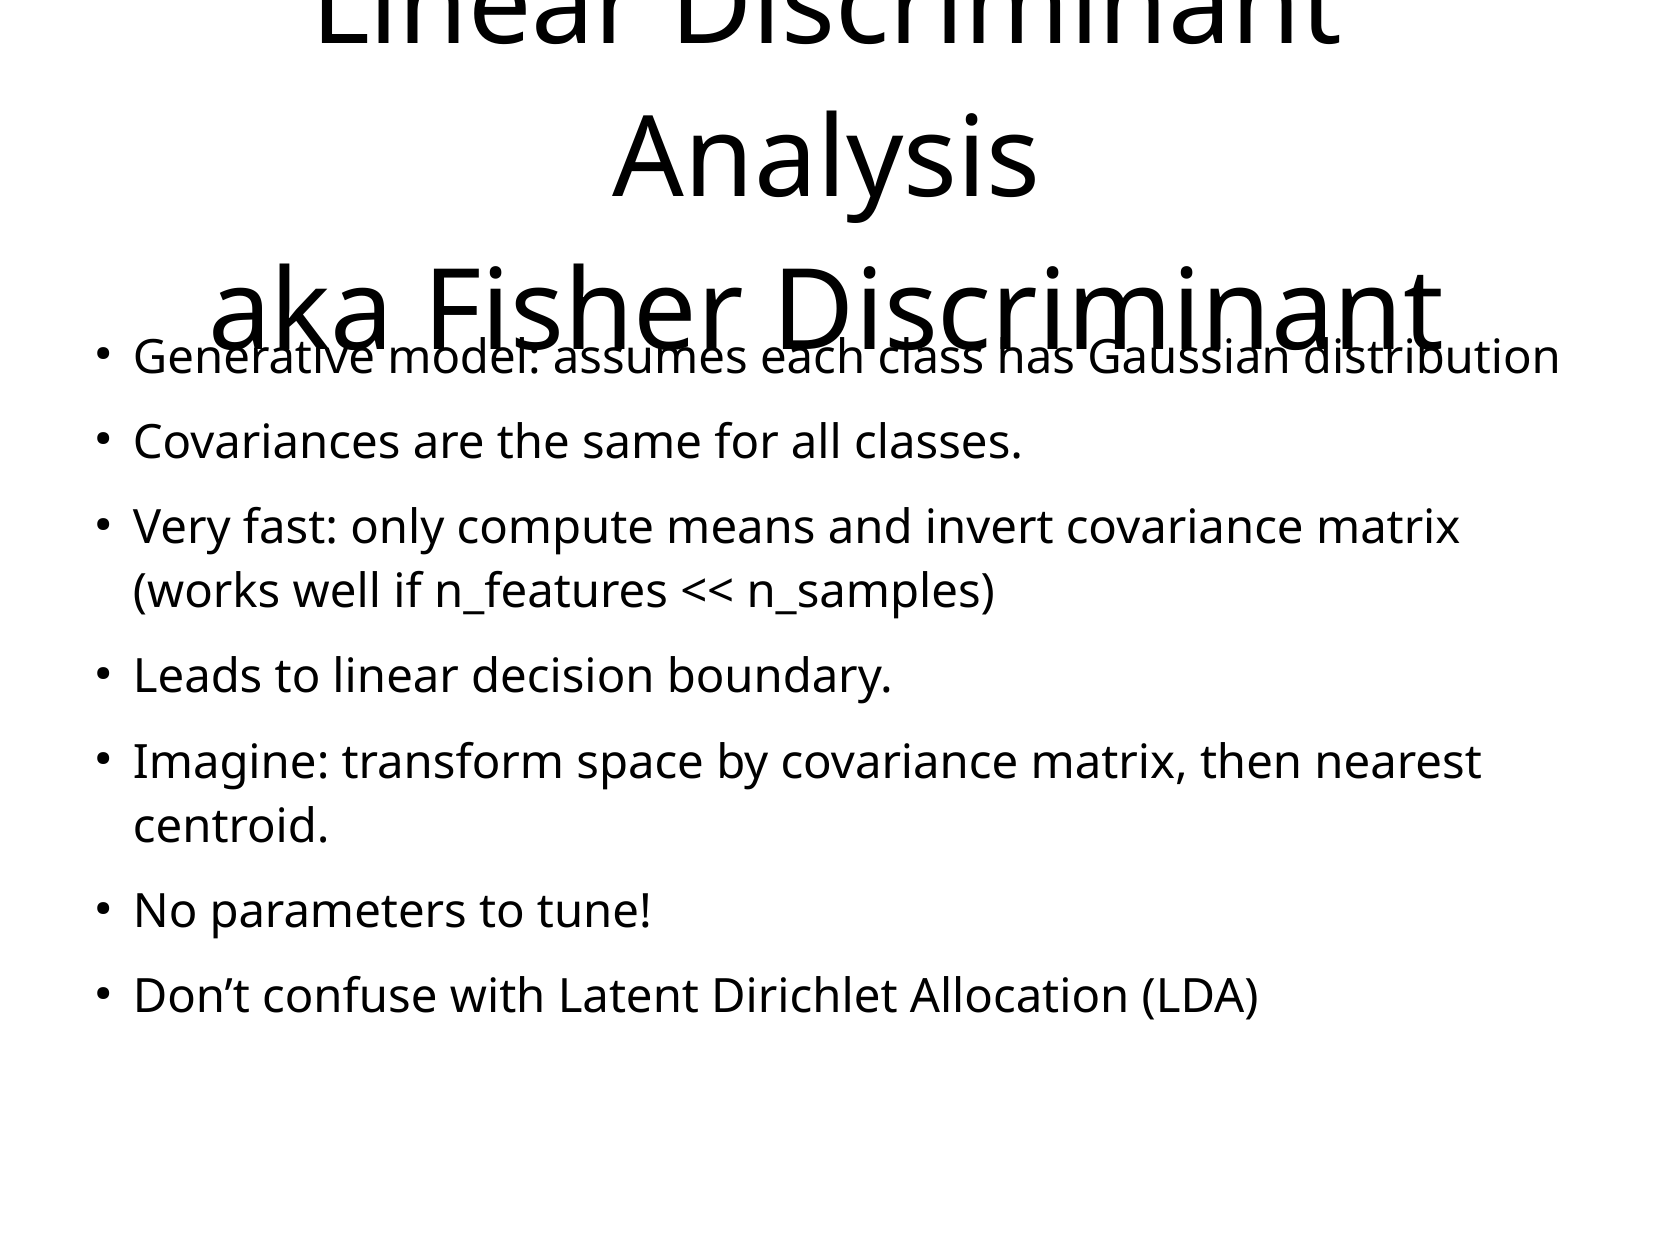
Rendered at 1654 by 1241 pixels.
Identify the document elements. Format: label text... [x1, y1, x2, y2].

title Linear Discriminant Analysis aka Fisher Discriminant [82, 40, 1571, 266]
list Generative model: assumes each class has Gaussian distribution Covariances are the same for all classes. Very fast: only compute means and invert covariance matrix (works well if n_features << n_samples) Leads to linear decision boundary. Imagine: transform space by covariance matrix, then nearest centroid. No parameters to tune! Don’t confuse with Latent Dirichlet Allocation (LDA) [82, 322, 1571, 1042]
